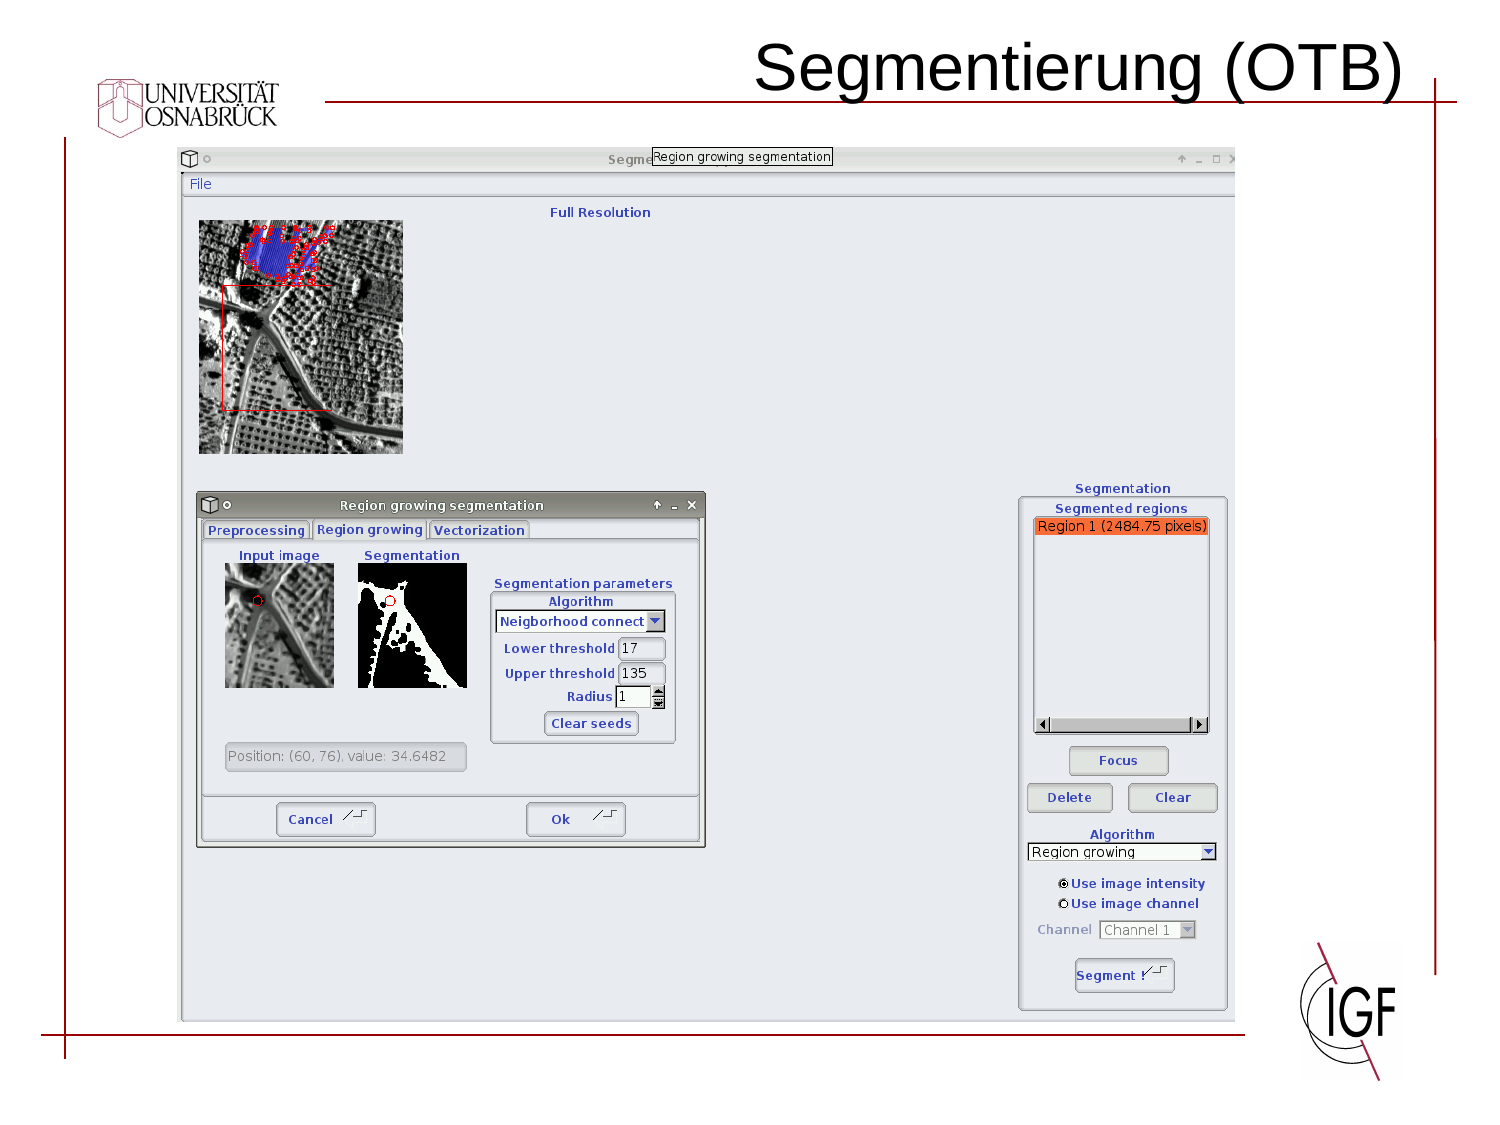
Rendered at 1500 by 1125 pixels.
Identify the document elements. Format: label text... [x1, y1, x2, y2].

picture [177, 147, 1235, 1022]
picture [1300, 942, 1404, 1081]
picture [97, 79, 279, 138]
title Segmentierung (OTB) [520, 4, 1421, 130]
